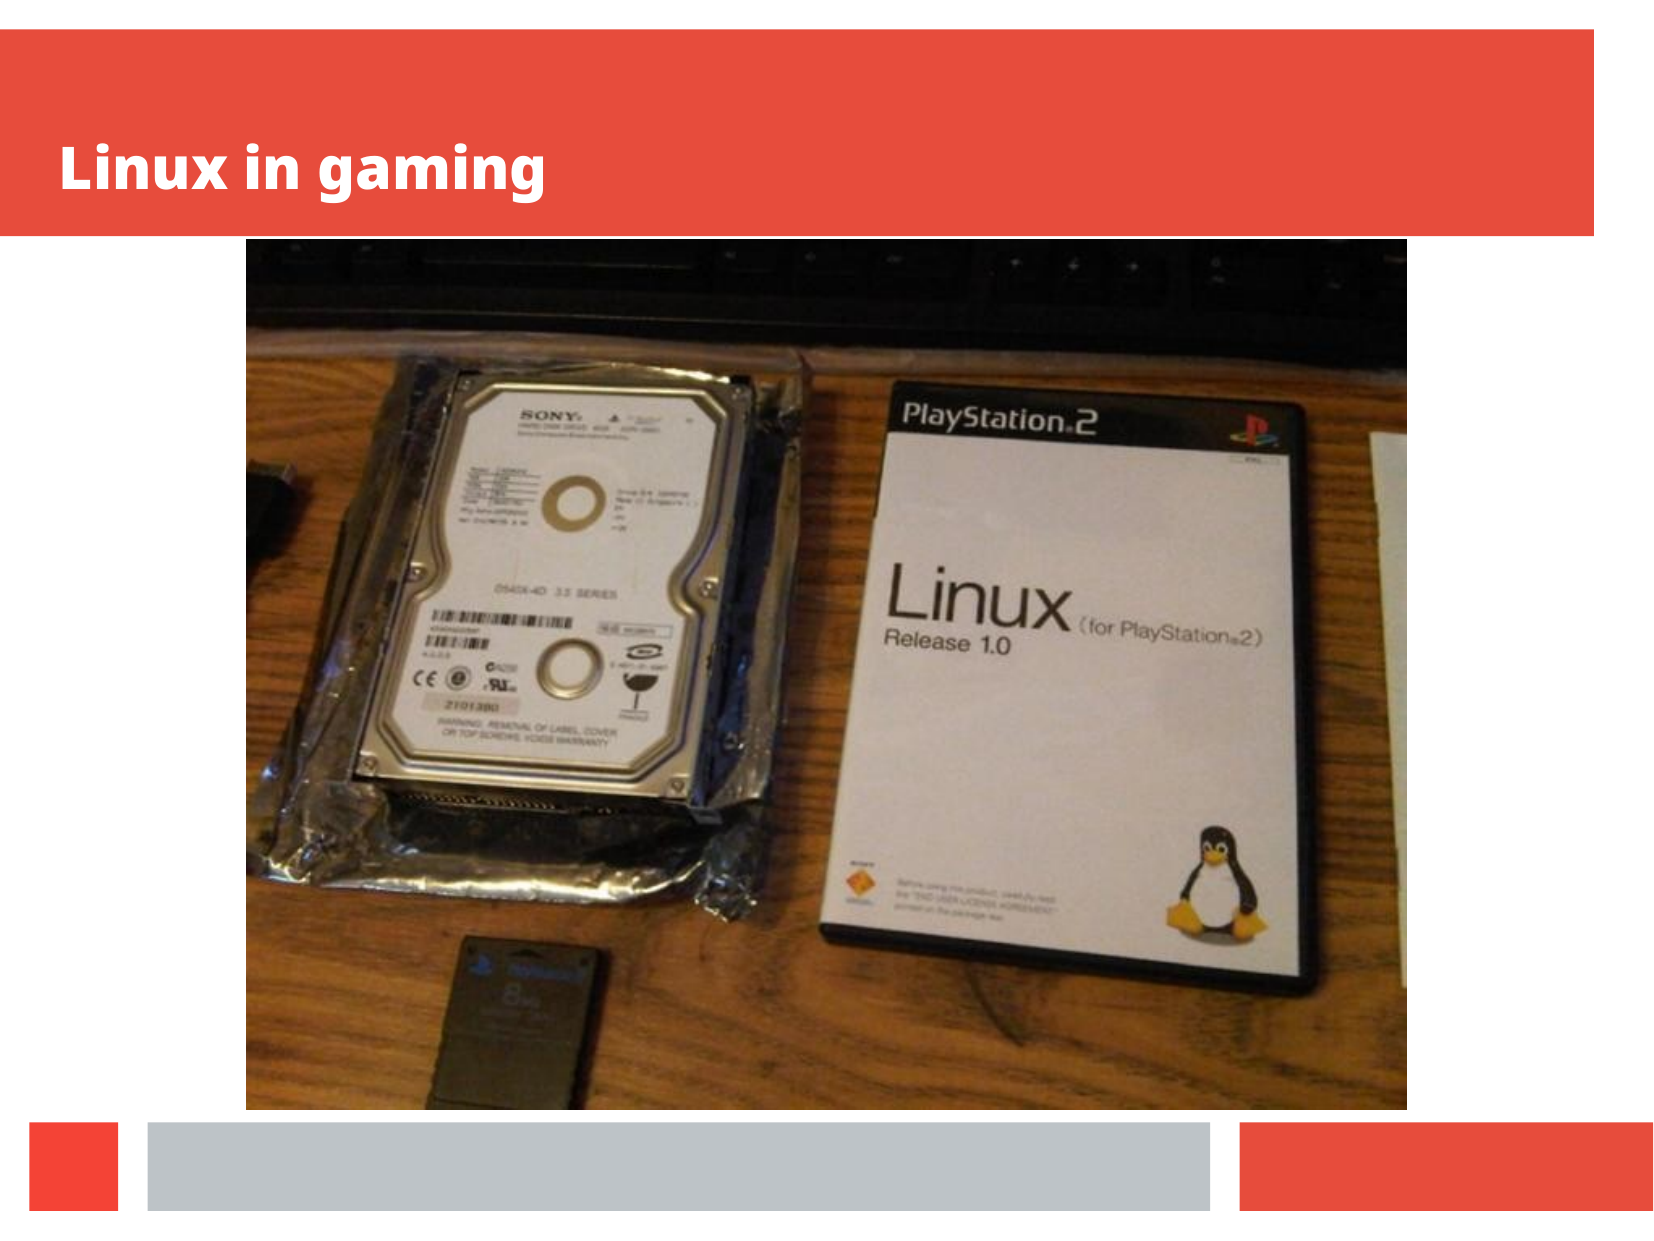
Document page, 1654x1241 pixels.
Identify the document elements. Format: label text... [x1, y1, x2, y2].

picture [246, 239, 1407, 1111]
title Linux in gaming [58, 59, 1594, 207]
